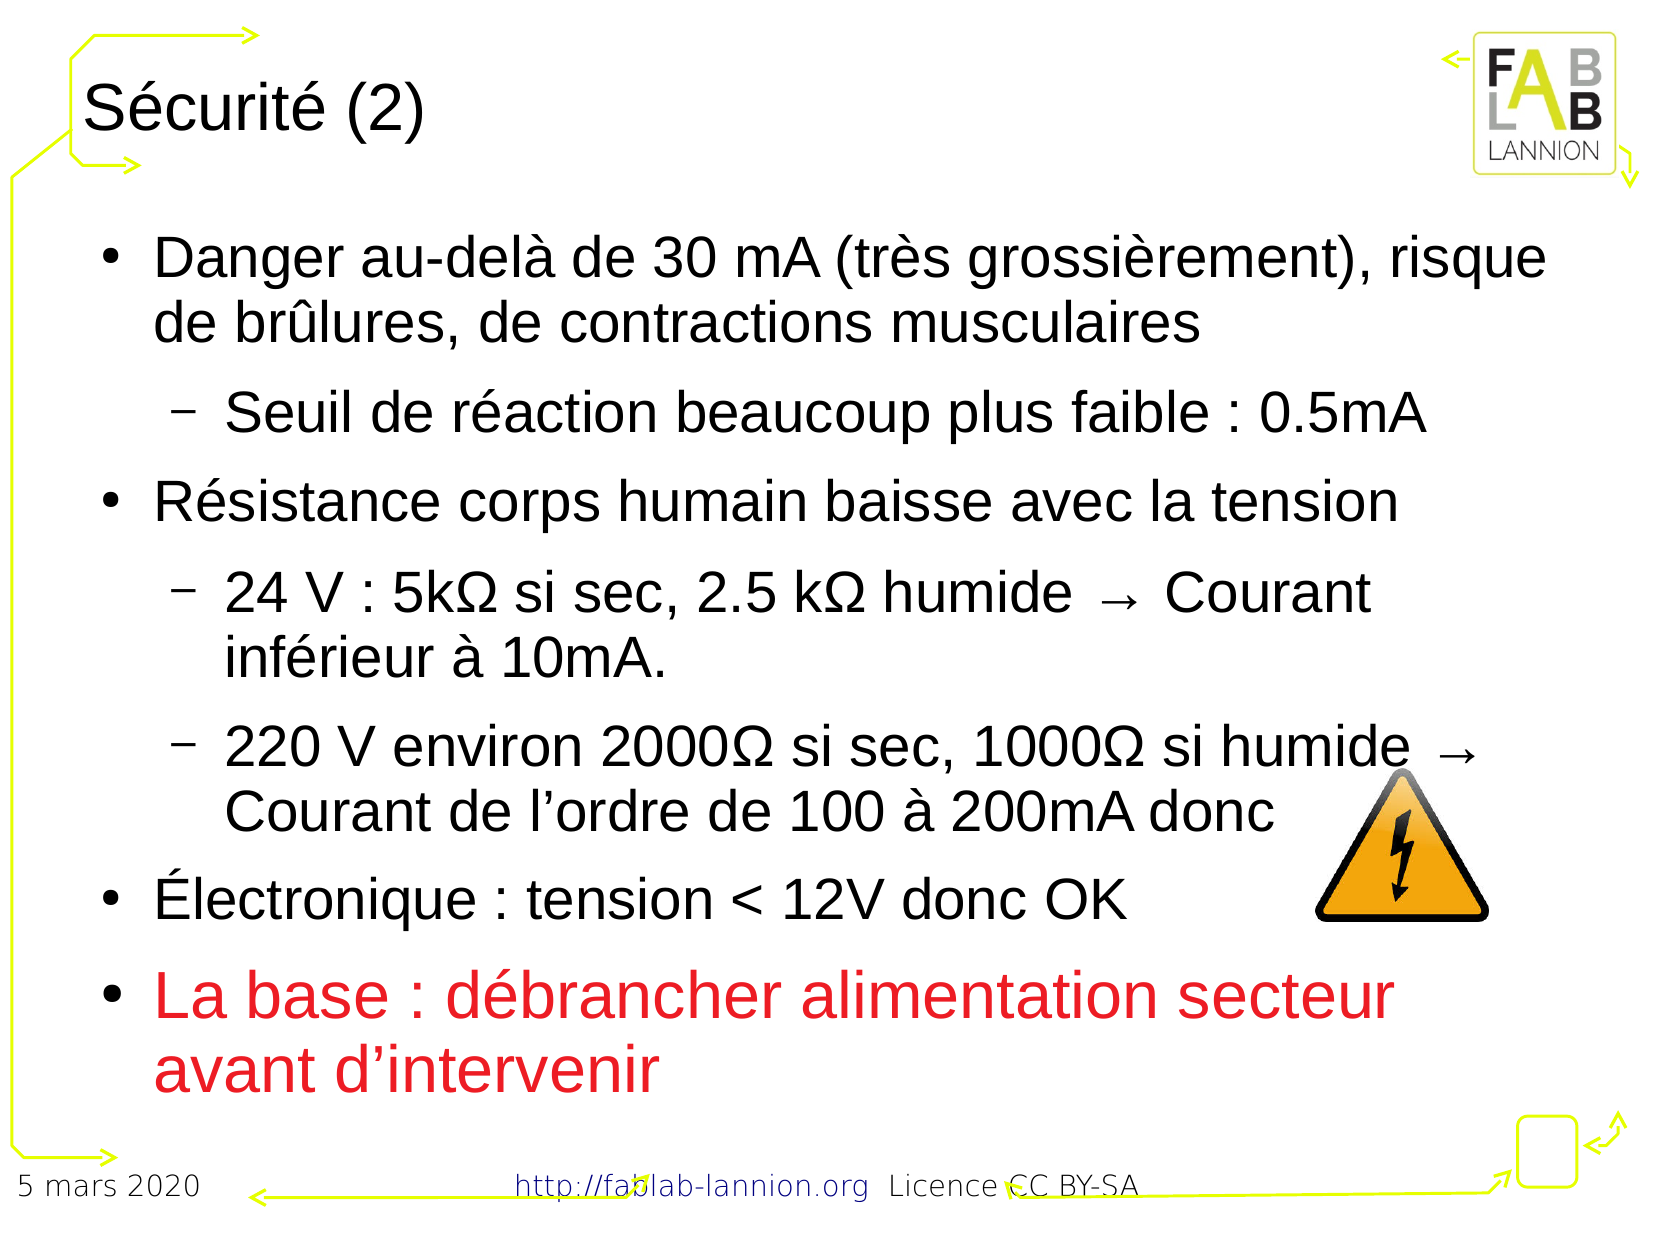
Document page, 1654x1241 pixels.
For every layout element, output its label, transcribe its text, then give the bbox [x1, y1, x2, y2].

list Danger au-delà de 30 mA (très grossièrement), risque de brûlures, de contractions musculaires Seuil de réaction beaucoup plus faible : 0.5mA Résistance corps humain baisse avec la tension 24 V : 5kΩ si sec, 2.5 kΩ humide → Courant inférieur à 10mA. 220 V environ 2000Ω si sec, 1000Ω si humide → Courant de l’ordre de 100 à 200mA donc Électronique : tension < 12V donc OK La base : débrancher alimentation secteur avant d’intervenir [82, 224, 1571, 1123]
title Sécurité (2) [82, 49, 1441, 166]
picture [1470, 29, 1619, 178]
